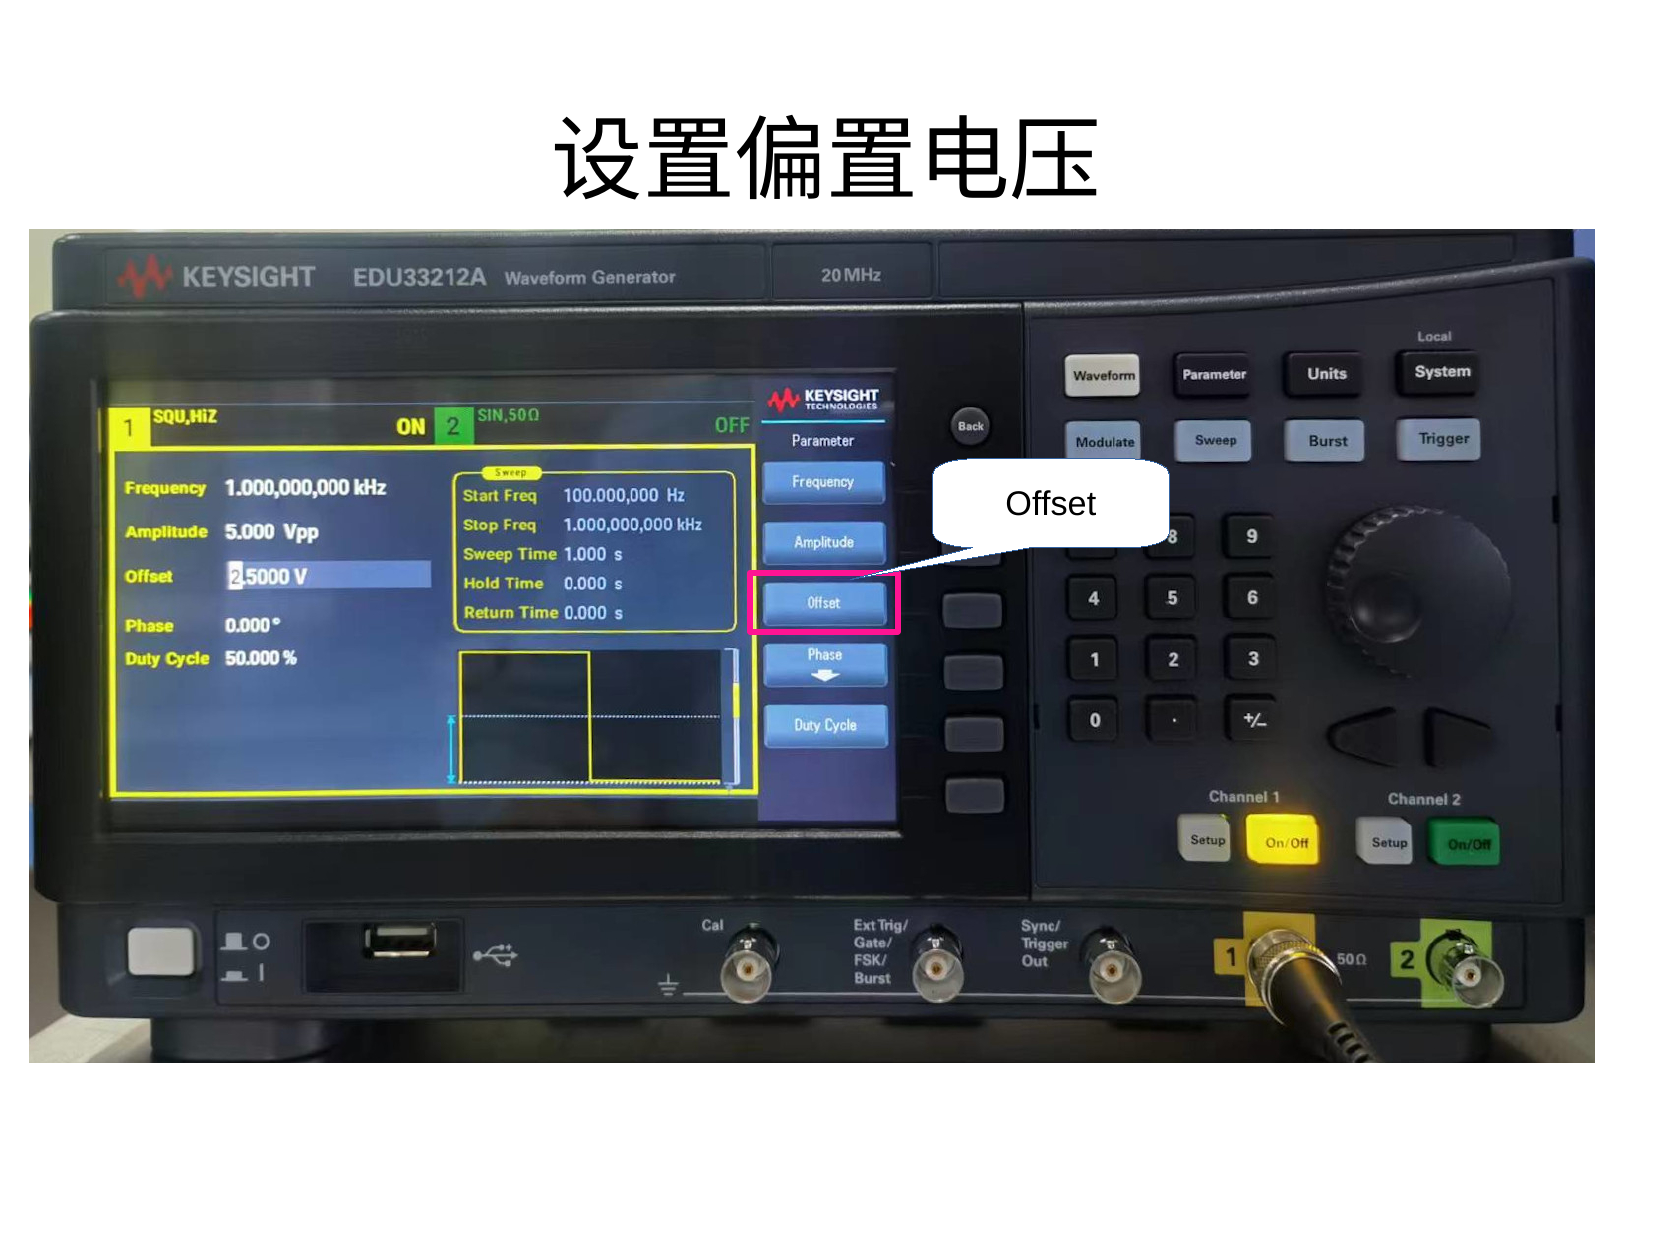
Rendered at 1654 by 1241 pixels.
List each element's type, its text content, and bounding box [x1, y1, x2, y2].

text_box Offset [850, 458, 1170, 580]
title 设置偏置电压 [82, 50, 1571, 229]
picture [29, 229, 1595, 1063]
